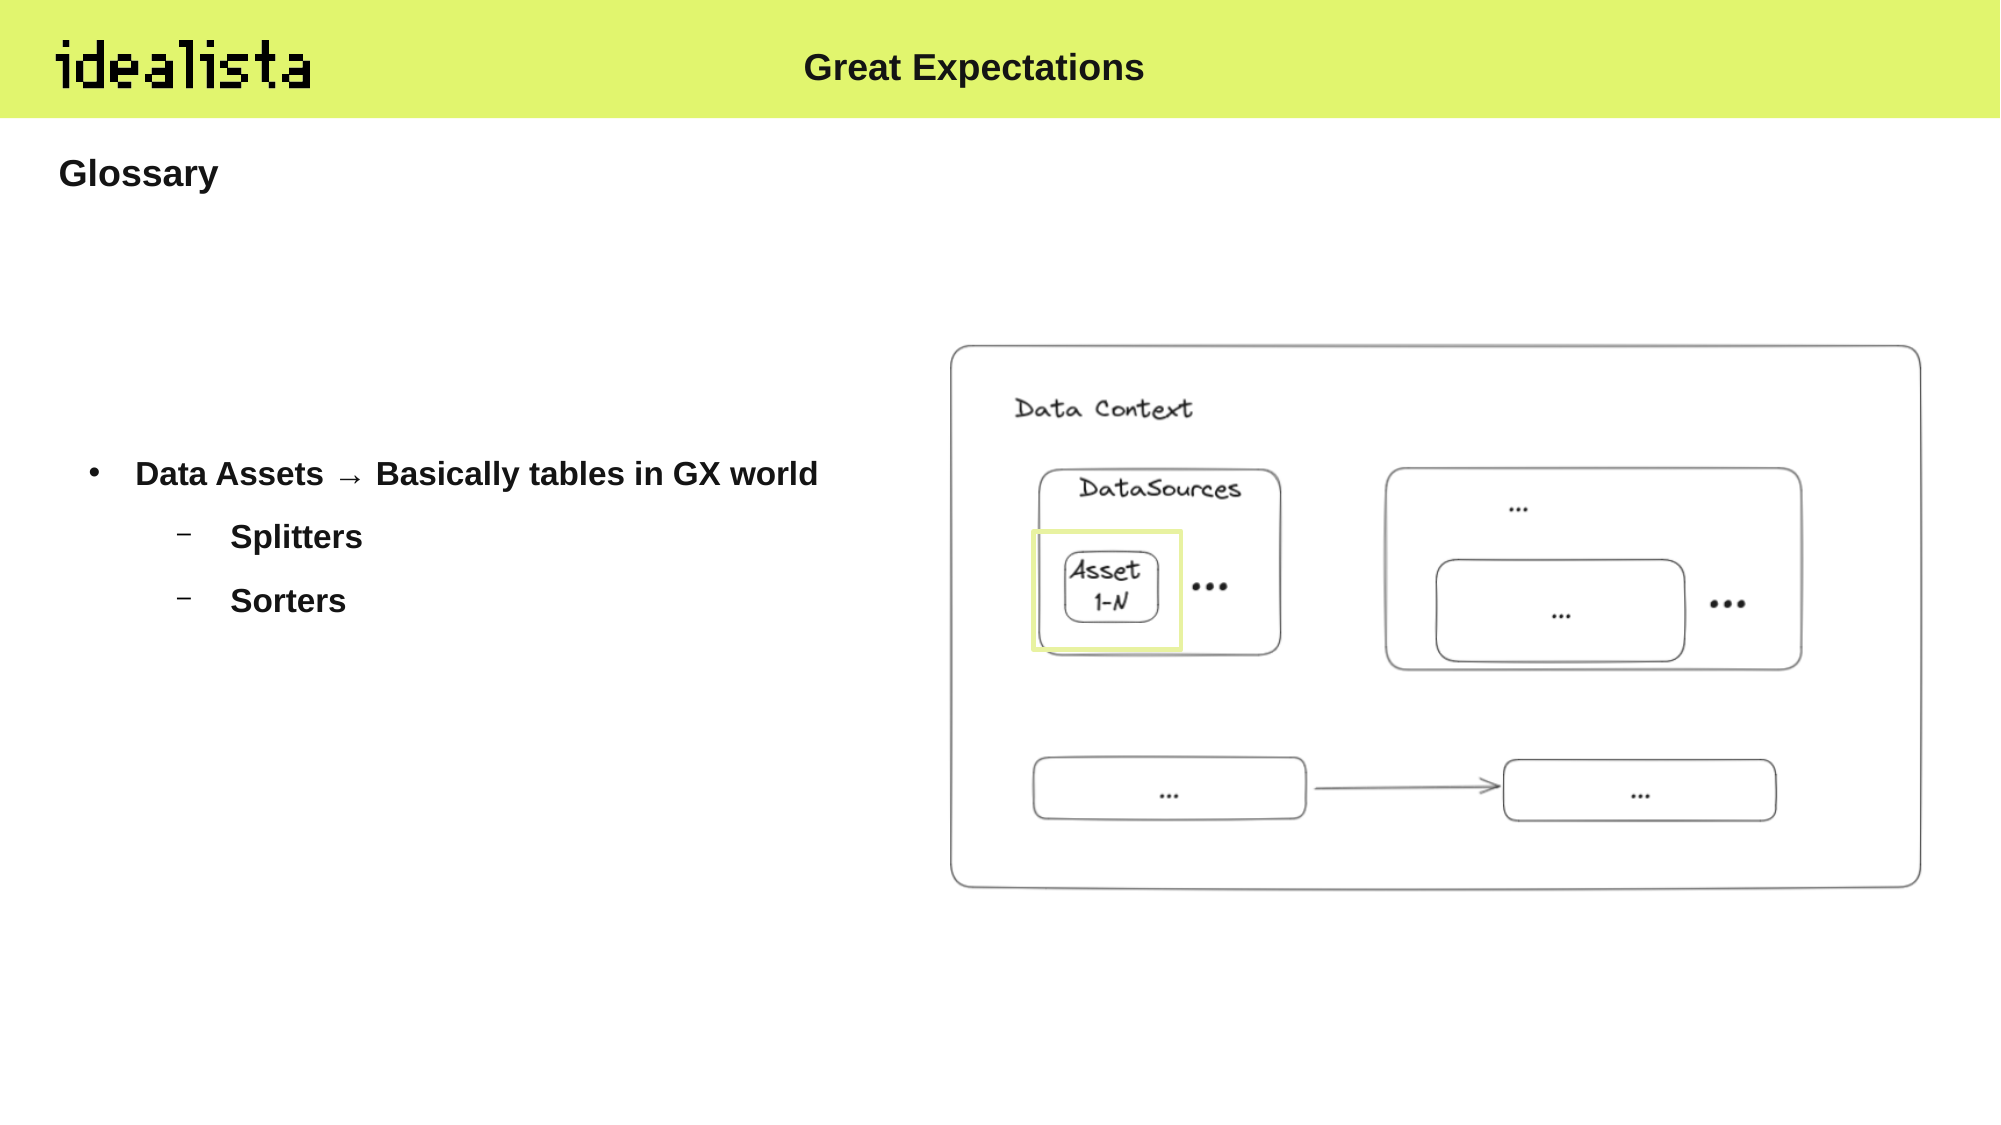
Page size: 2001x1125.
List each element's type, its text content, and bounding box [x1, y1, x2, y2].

title Glossary [58, 147, 1949, 195]
list Data Assets → Basically tables in GX world Splitters Sorters [88, 452, 827, 521]
picture [934, 324, 1941, 916]
picture [53, 36, 318, 92]
title Great Expectations [590, 41, 1359, 89]
